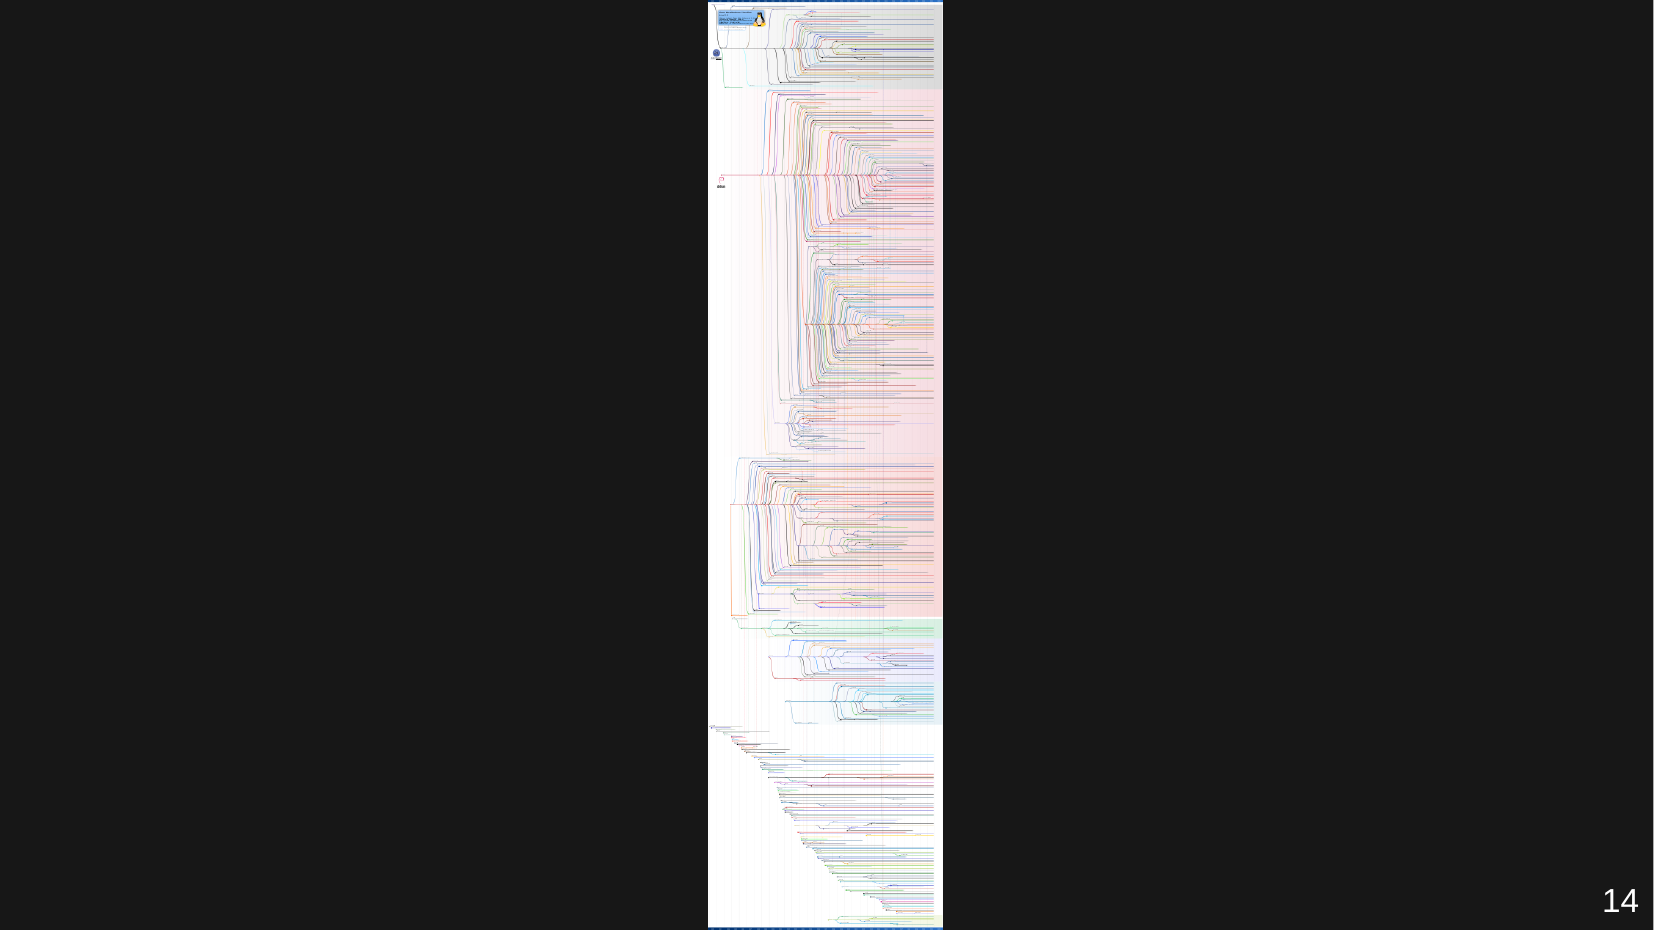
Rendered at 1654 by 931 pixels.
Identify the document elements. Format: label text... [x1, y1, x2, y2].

text_box <number> [1587, 874, 1654, 931]
picture [708, 0, 943, 930]
